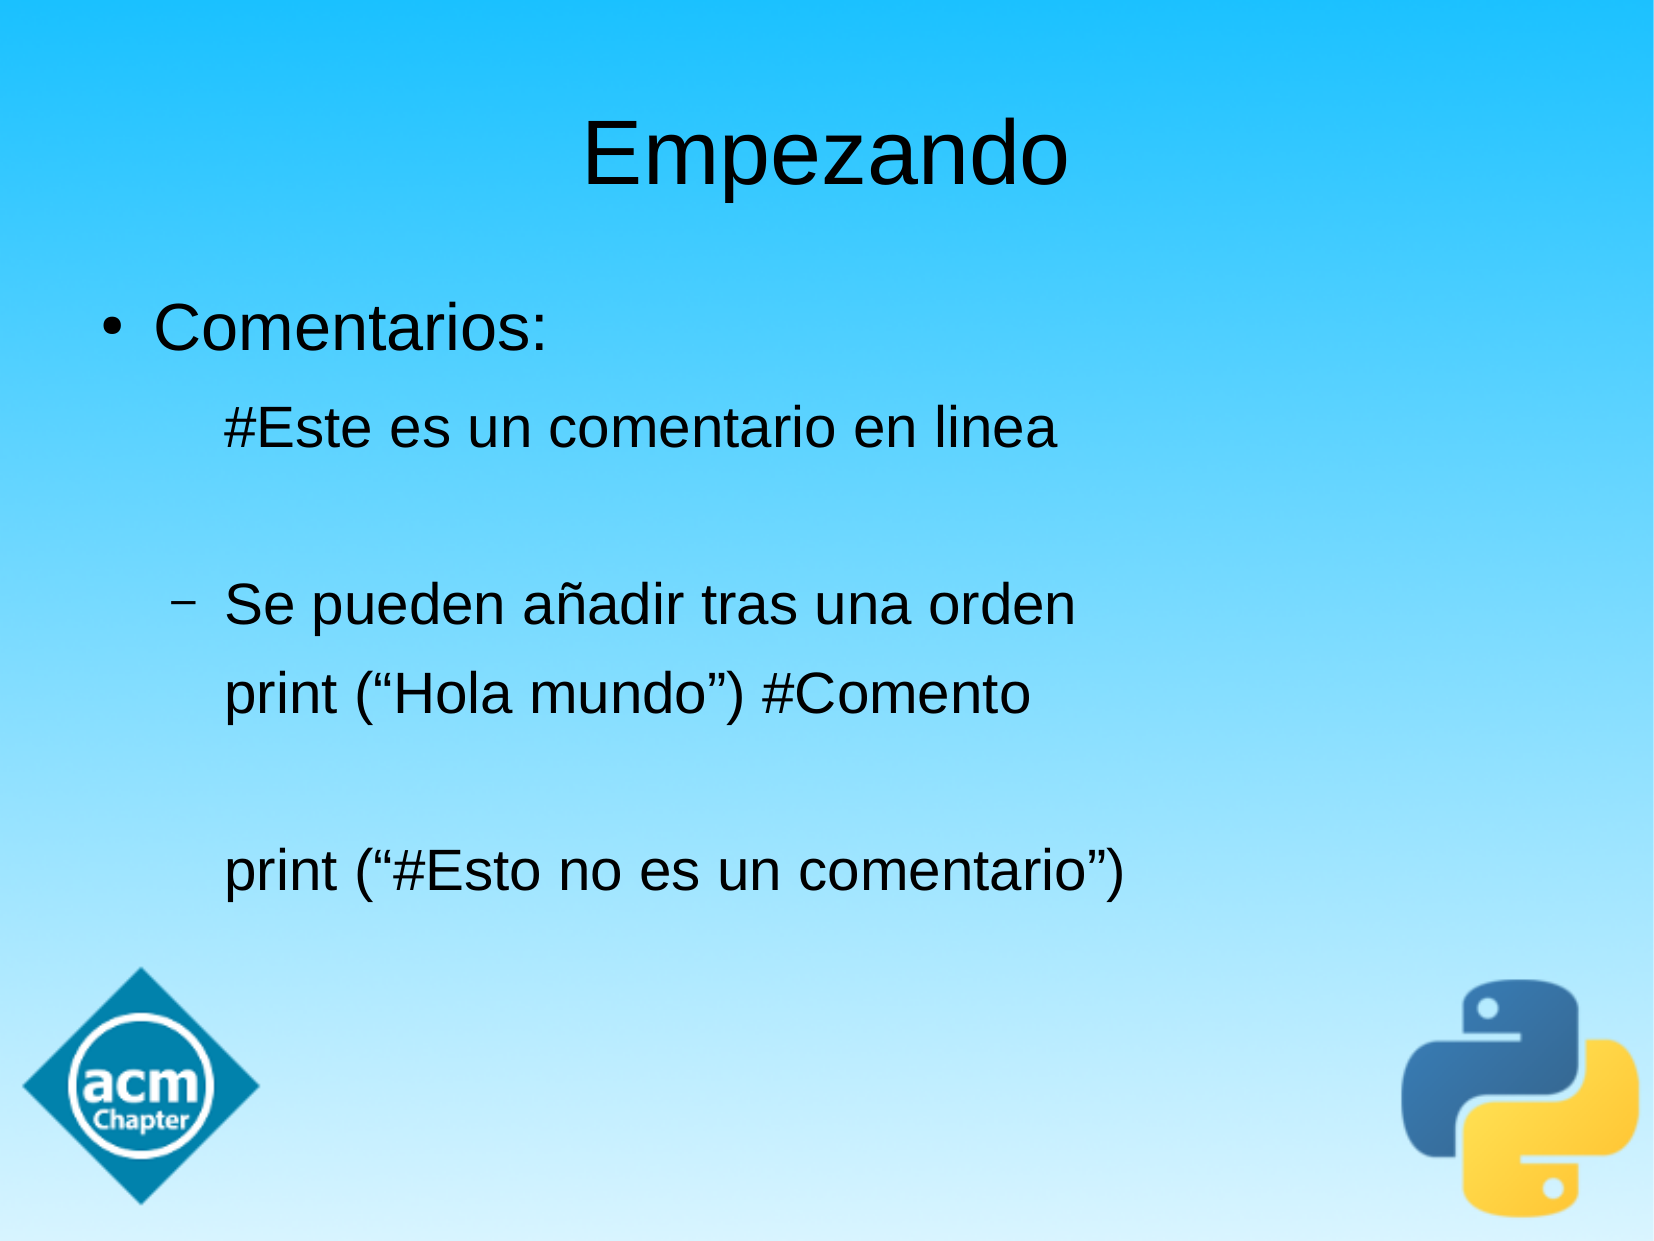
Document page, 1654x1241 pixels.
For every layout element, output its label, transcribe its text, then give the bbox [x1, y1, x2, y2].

picture [0, 0, 1654, 1241]
list Comentarios: #Este es un comentario en linea Se pueden añadir tras una orden print (“Hola mundo”) #Comento print (“#Esto no es un comentario”) [82, 290, 1571, 1010]
title Empezando [82, 49, 1571, 257]
